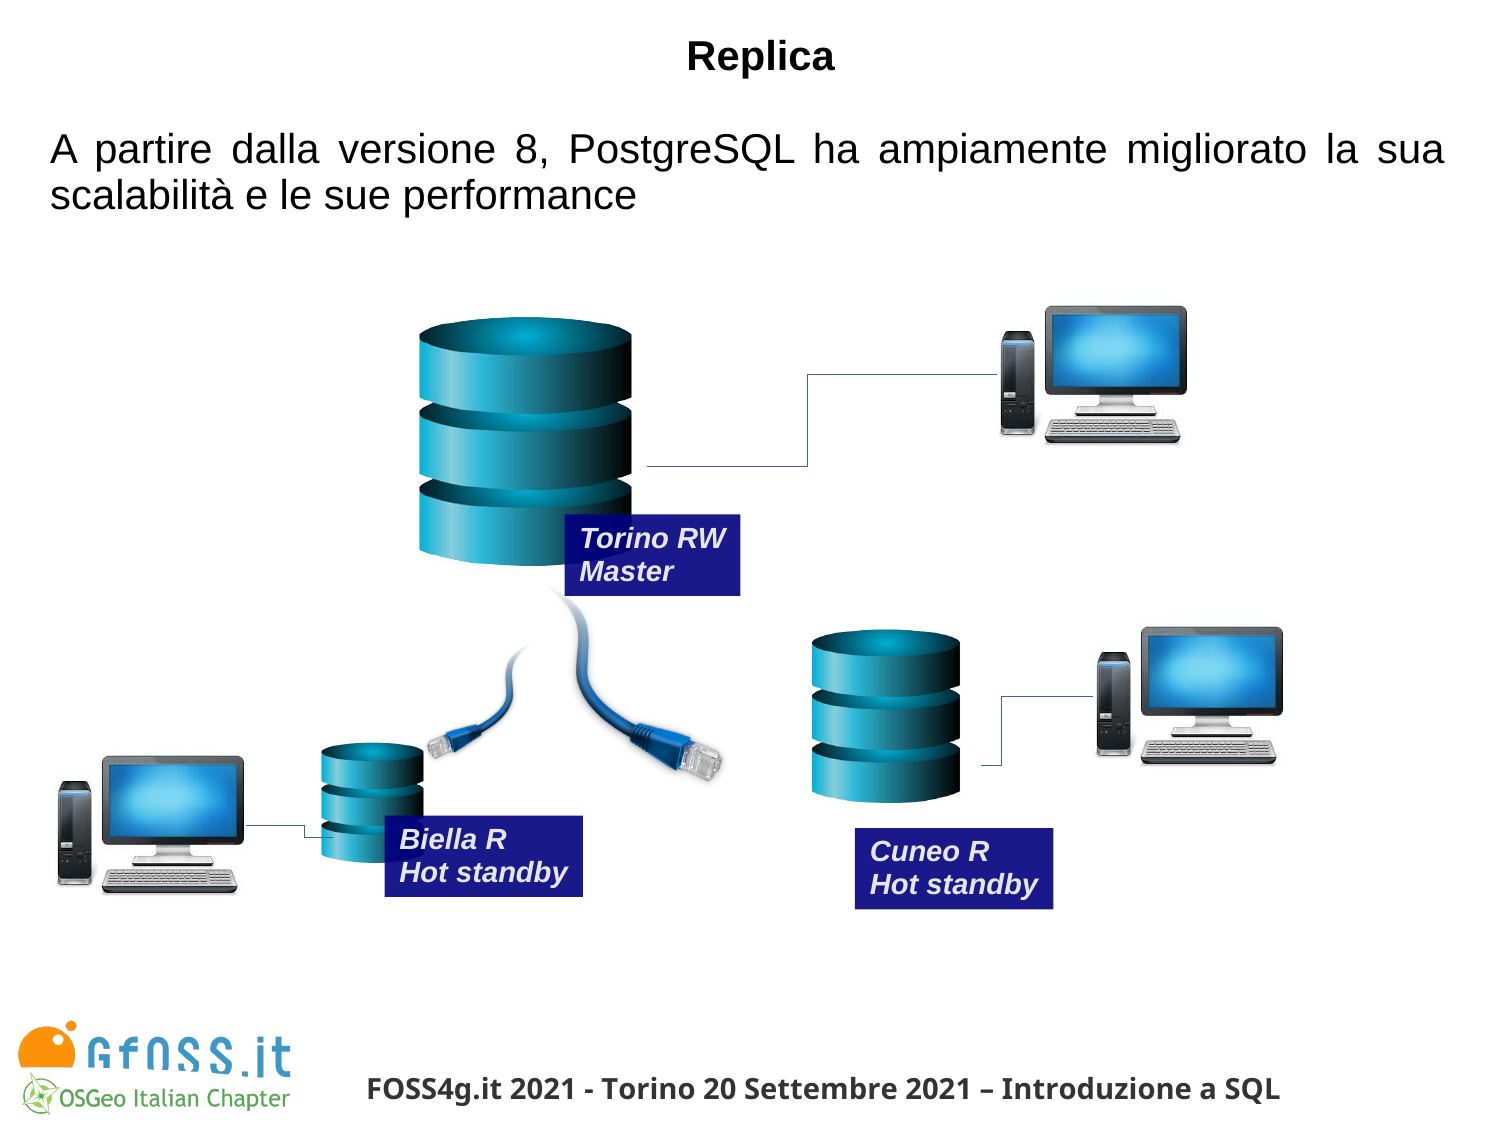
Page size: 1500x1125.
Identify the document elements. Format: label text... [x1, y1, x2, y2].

picture [307, 295, 756, 871]
text_box A partire dalla versione 8, PostgreSQL ha ampiamente migliorato la sua scalabilità e le sue performance [35, 118, 1461, 236]
picture [53, 728, 247, 922]
text_box Biella R Hot standby [384, 815, 583, 897]
title Replica [21, 28, 1500, 79]
text_box [10, 107, 1136, 206]
picture [0, 1009, 308, 1125]
picture [791, 614, 981, 815]
text_box Torino RW Master [564, 514, 741, 596]
picture [1092, 599, 1286, 793]
text_box Cuneo R Hot standby [854, 828, 1054, 910]
picture [996, 278, 1190, 472]
